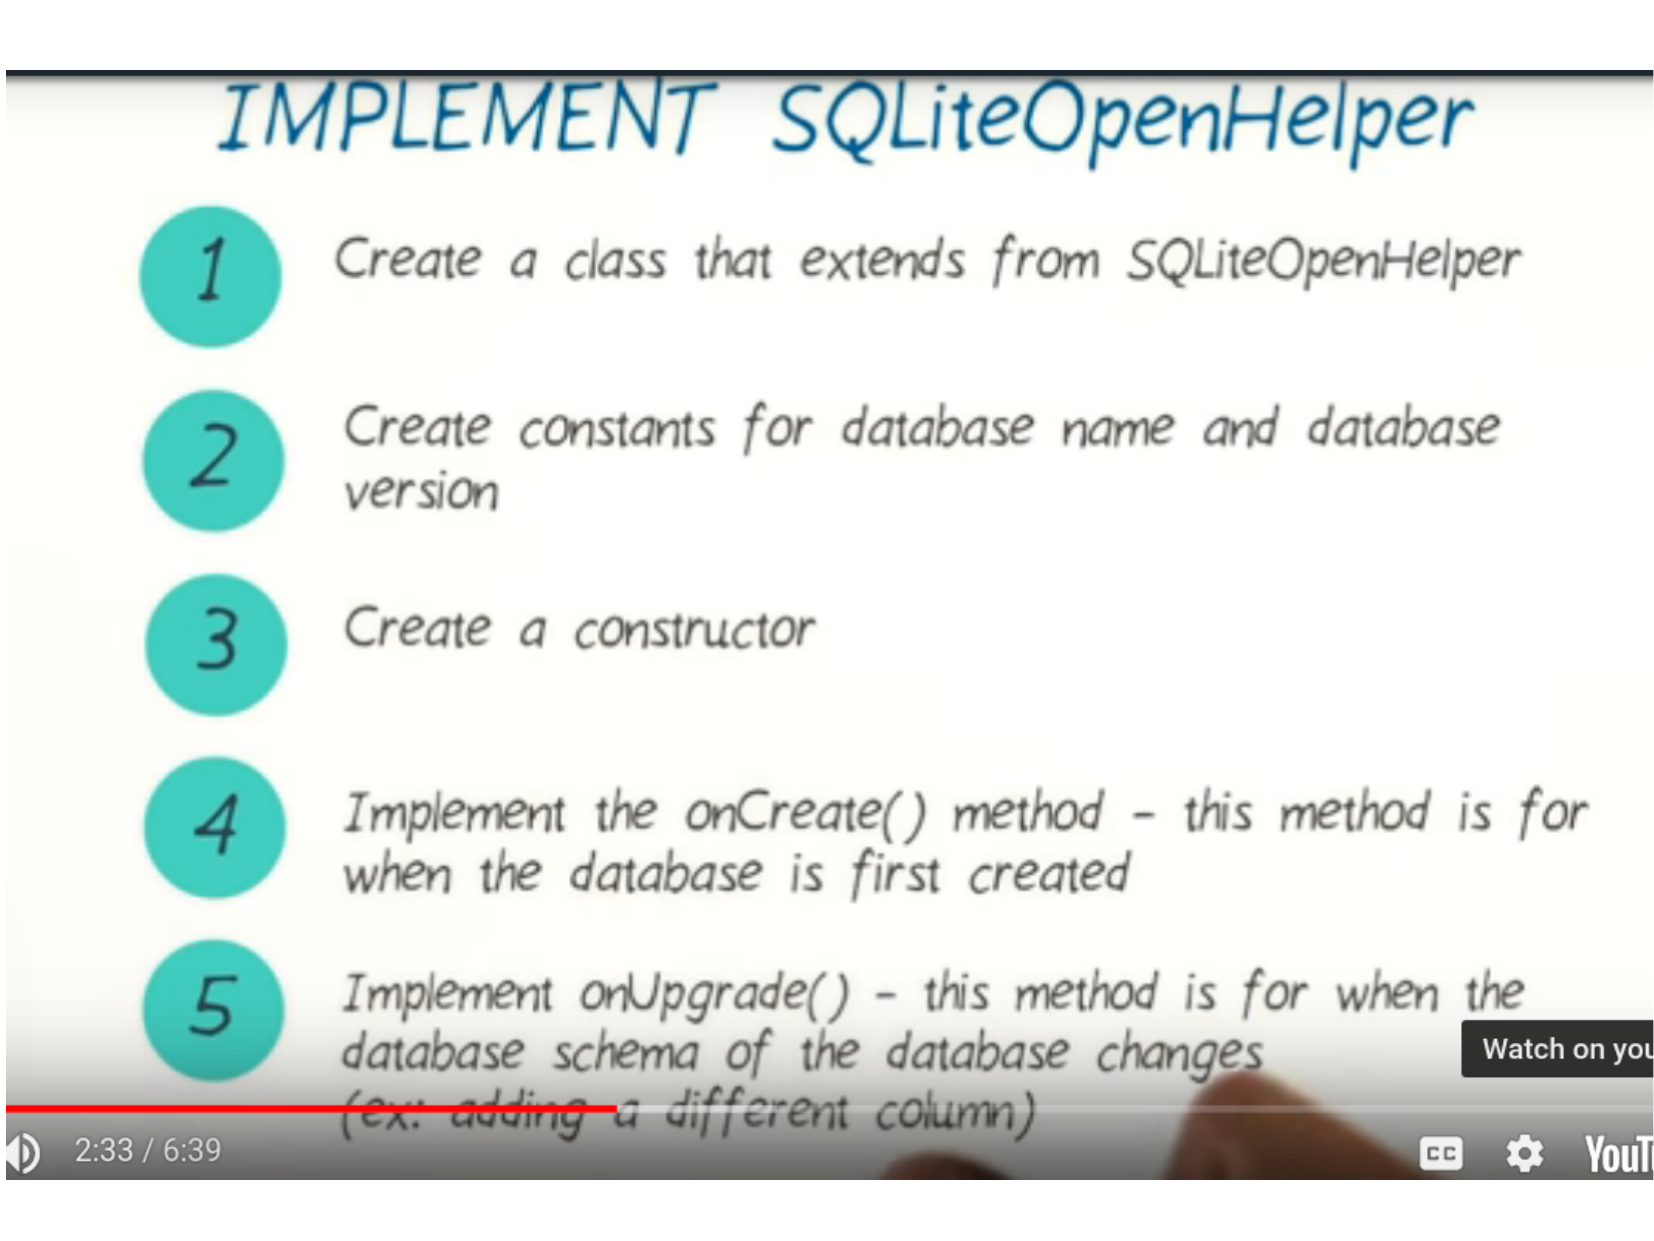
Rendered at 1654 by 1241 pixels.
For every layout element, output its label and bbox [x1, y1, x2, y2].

picture [6, 70, 1654, 1180]
